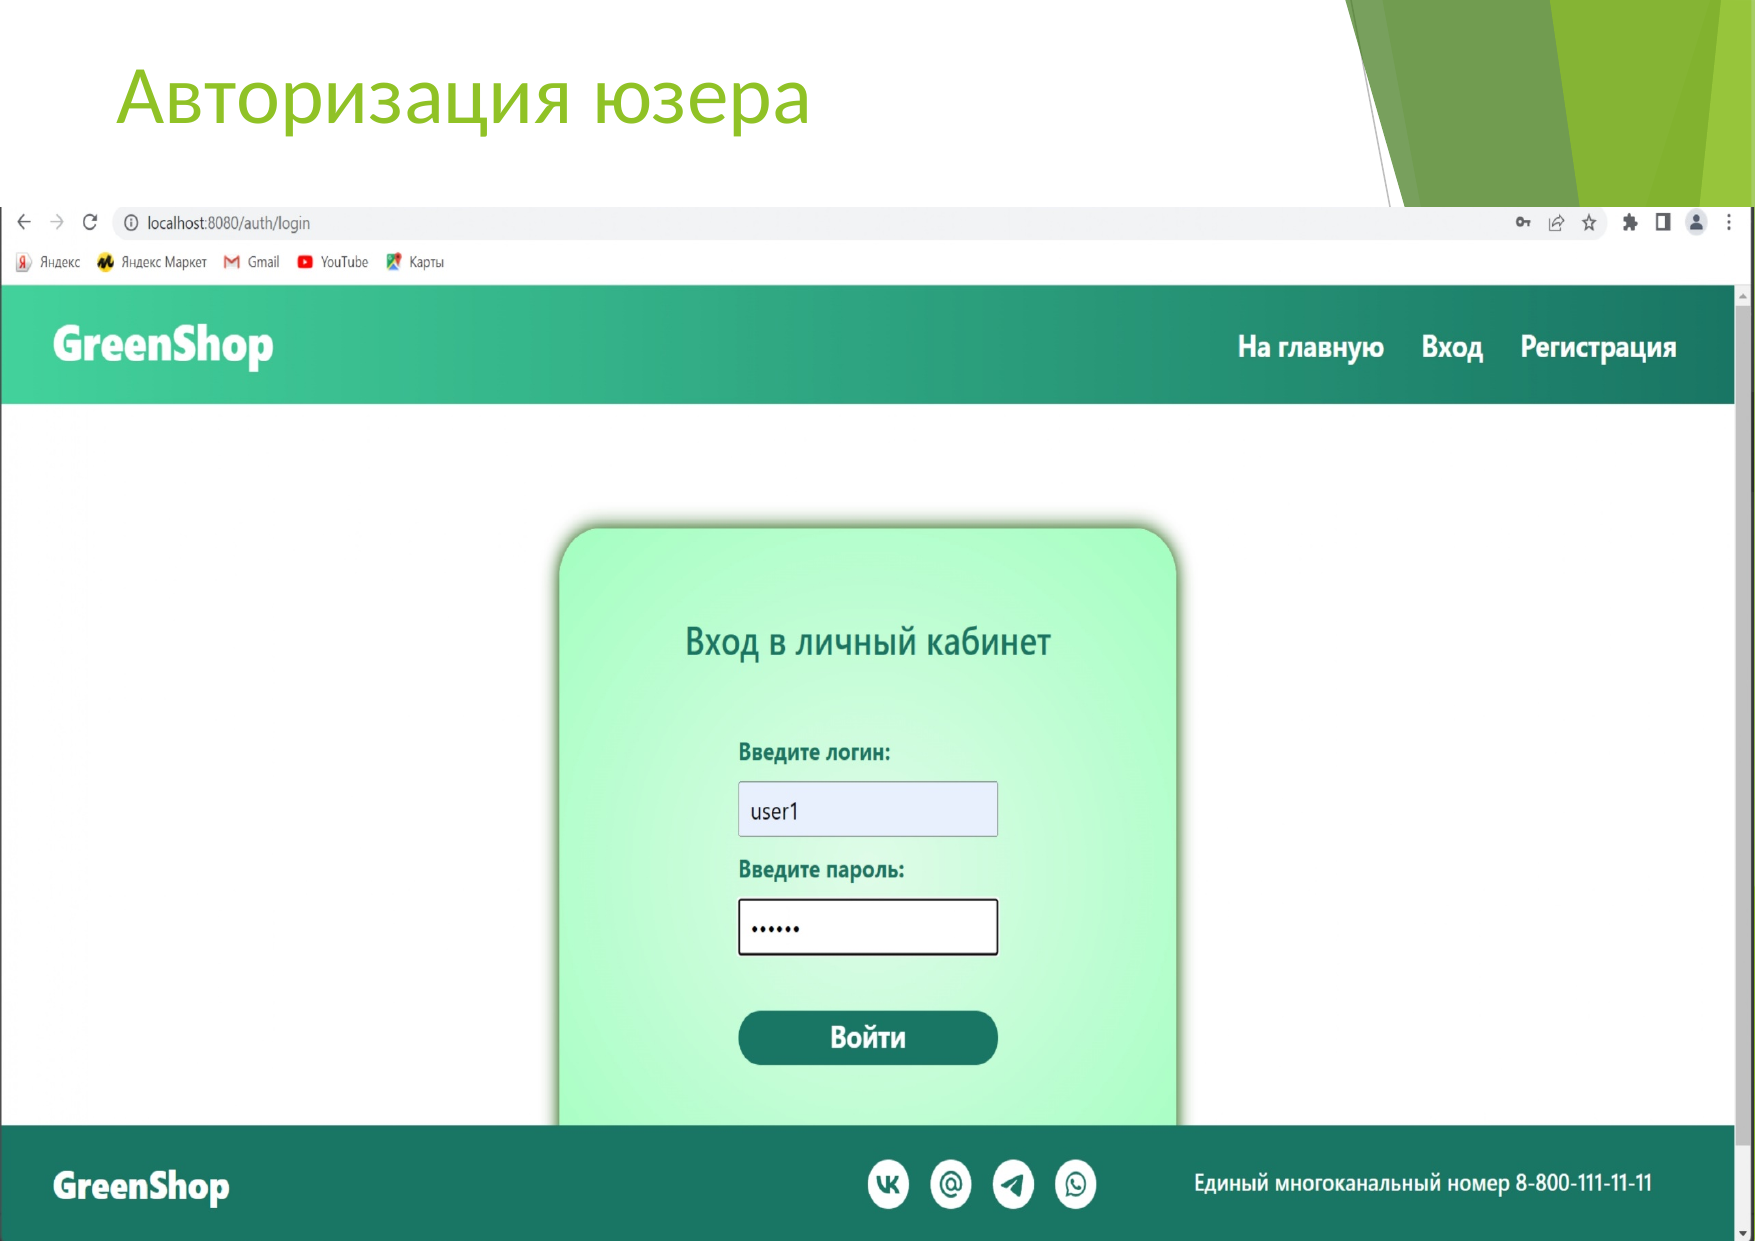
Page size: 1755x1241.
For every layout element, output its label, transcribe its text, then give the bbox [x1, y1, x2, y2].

picture [0, 207, 1755, 1241]
title Авторизация юзера [102, 32, 1320, 143]
